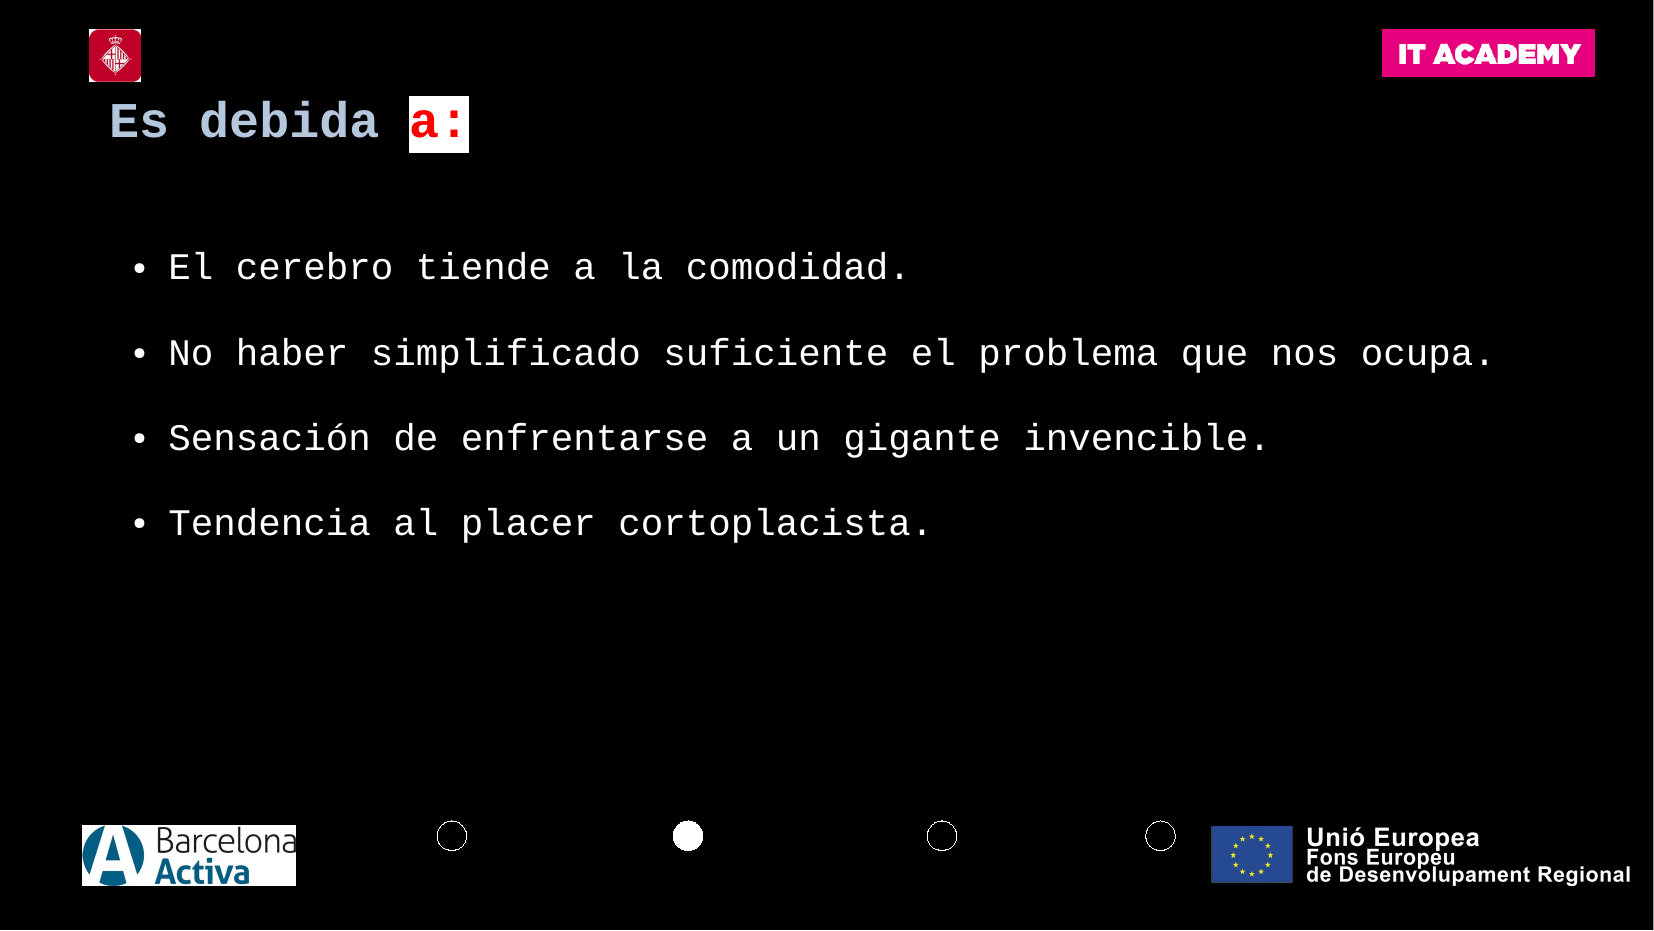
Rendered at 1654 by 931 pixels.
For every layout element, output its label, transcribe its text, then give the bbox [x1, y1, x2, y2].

picture [82, 825, 296, 886]
text_box [437, 820, 467, 851]
picture [1210, 826, 1631, 886]
text_box [1145, 820, 1176, 851]
picture [89, 29, 141, 82]
text_box Es debida a: [94, 88, 1447, 180]
text_box [673, 820, 703, 851]
picture [1382, 29, 1595, 77]
text_box [927, 820, 957, 851]
text_box El cerebro tiende a la comodidad. No haber simplificado suficiente el problema que nos ocupa. Sensación de enfrentarse a un gigante invencible. Tendencia al placer cortoplacista. [118, 241, 1536, 739]
